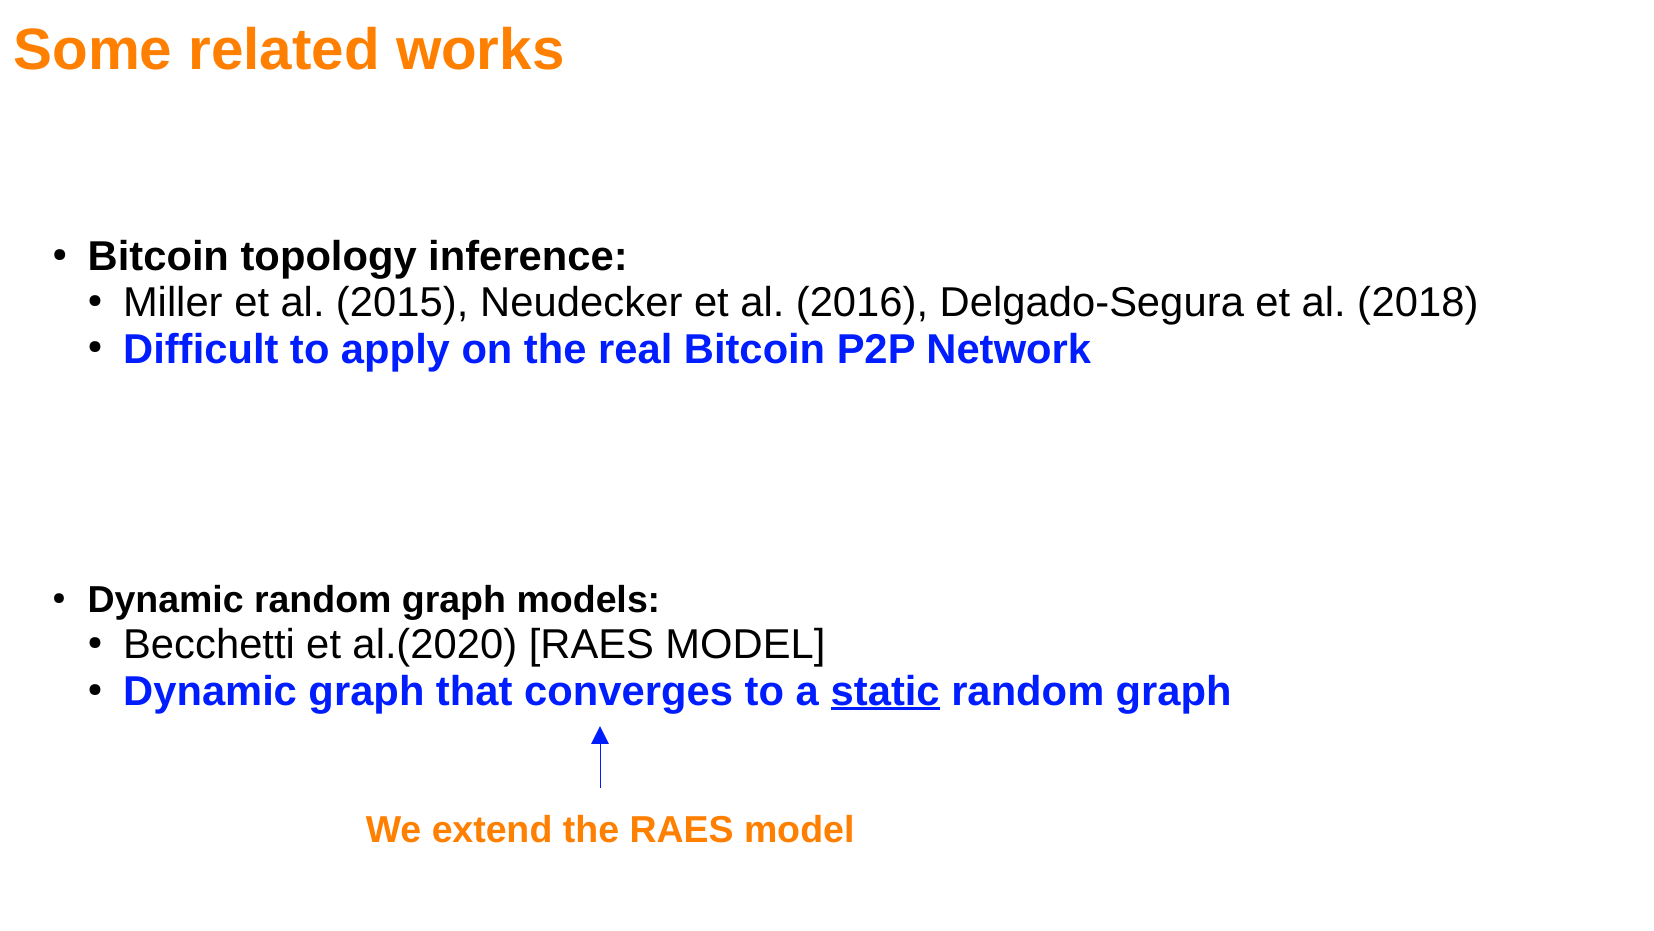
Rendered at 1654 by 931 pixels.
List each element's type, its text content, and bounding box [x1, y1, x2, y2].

title Some related works [13, 0, 1578, 169]
text_box Dynamic random graph models: Becchetti et al.(2020) [RAES MODEL] Dynamic graph that converges to a static random graph [37, 525, 1576, 908]
text_box We extend the RAES model [351, 801, 1177, 859]
text_box Bitcoin topology inference: Miller et al. (2015), Neudecker et al. (2016), Delgado-Segura et al. (2018) Difficult to apply on the real Bitcoin P2P Network [37, 225, 1613, 473]
